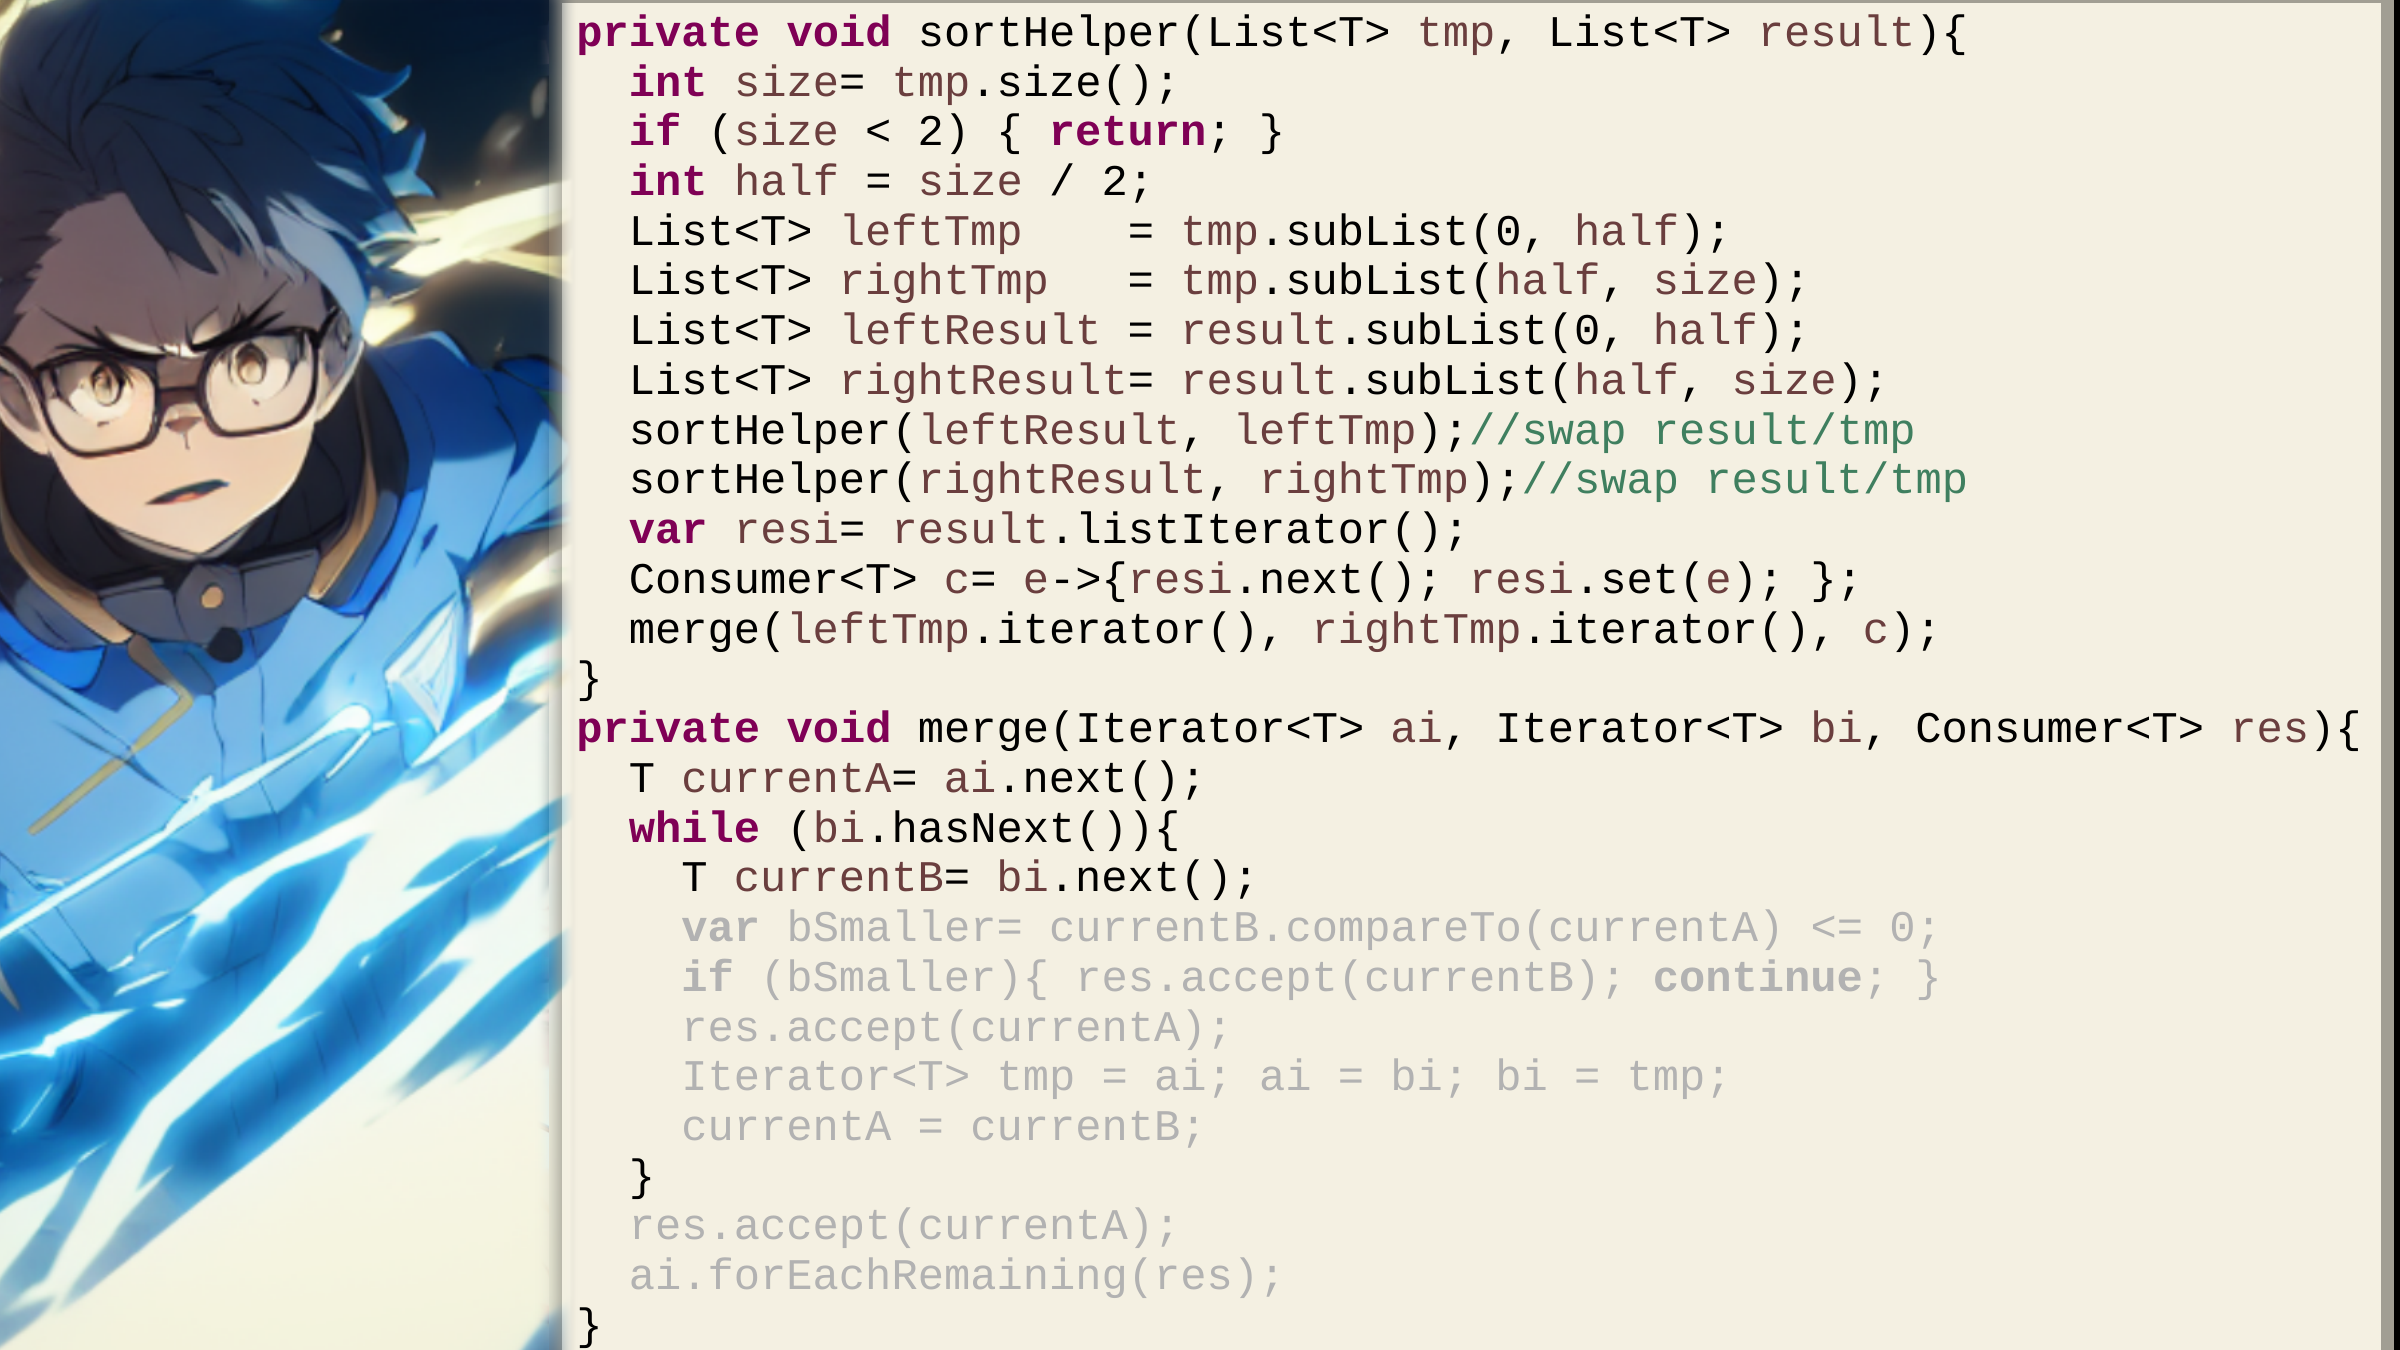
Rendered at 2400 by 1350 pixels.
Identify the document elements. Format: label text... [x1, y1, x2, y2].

picture [0, 0, 578, 1350]
text_box private void sortHelper(List<T> tmp, List<T> result){ int size= tmp.size(); if (size < 2) { return; } int half = size / 2; List<T> leftTmp = tmp.subList(0, half); List<T> rightTmp = tmp.subList(half, size); List<T> leftResult = result.subList(0, half); List<T> rightResult= result.subList(half, size); sortHelper(leftResult, leftTmp);//swap result/tmp sortHelper(rightResult, rightTmp);//swap result/tmp var resi= result.listIterator(); Consumer<T> c= e->{resi.next(); resi.set(e); }; merge(leftTmp.iterator(), rightTmp.iterator(), c); } private void merge(Iterator<T> ai, Iterator<T> bi, Consumer<T> res){ T currentA= ai.next(); while (bi.hasNext()){ T currentB= bi.next(); var bSmaller= currentB.compareTo(currentA) <= 0; if (bSmaller){ res.accept(currentB); continue; } res.accept(currentA); Iterator<T> tmp = ai; ai = bi; bi = tmp; currentA = currentB; } res.accept(currentA); ai.forEachRemaining(res); } [578, 0, 2388, 1350]
text_box [2394, 0, 2400, 1350]
